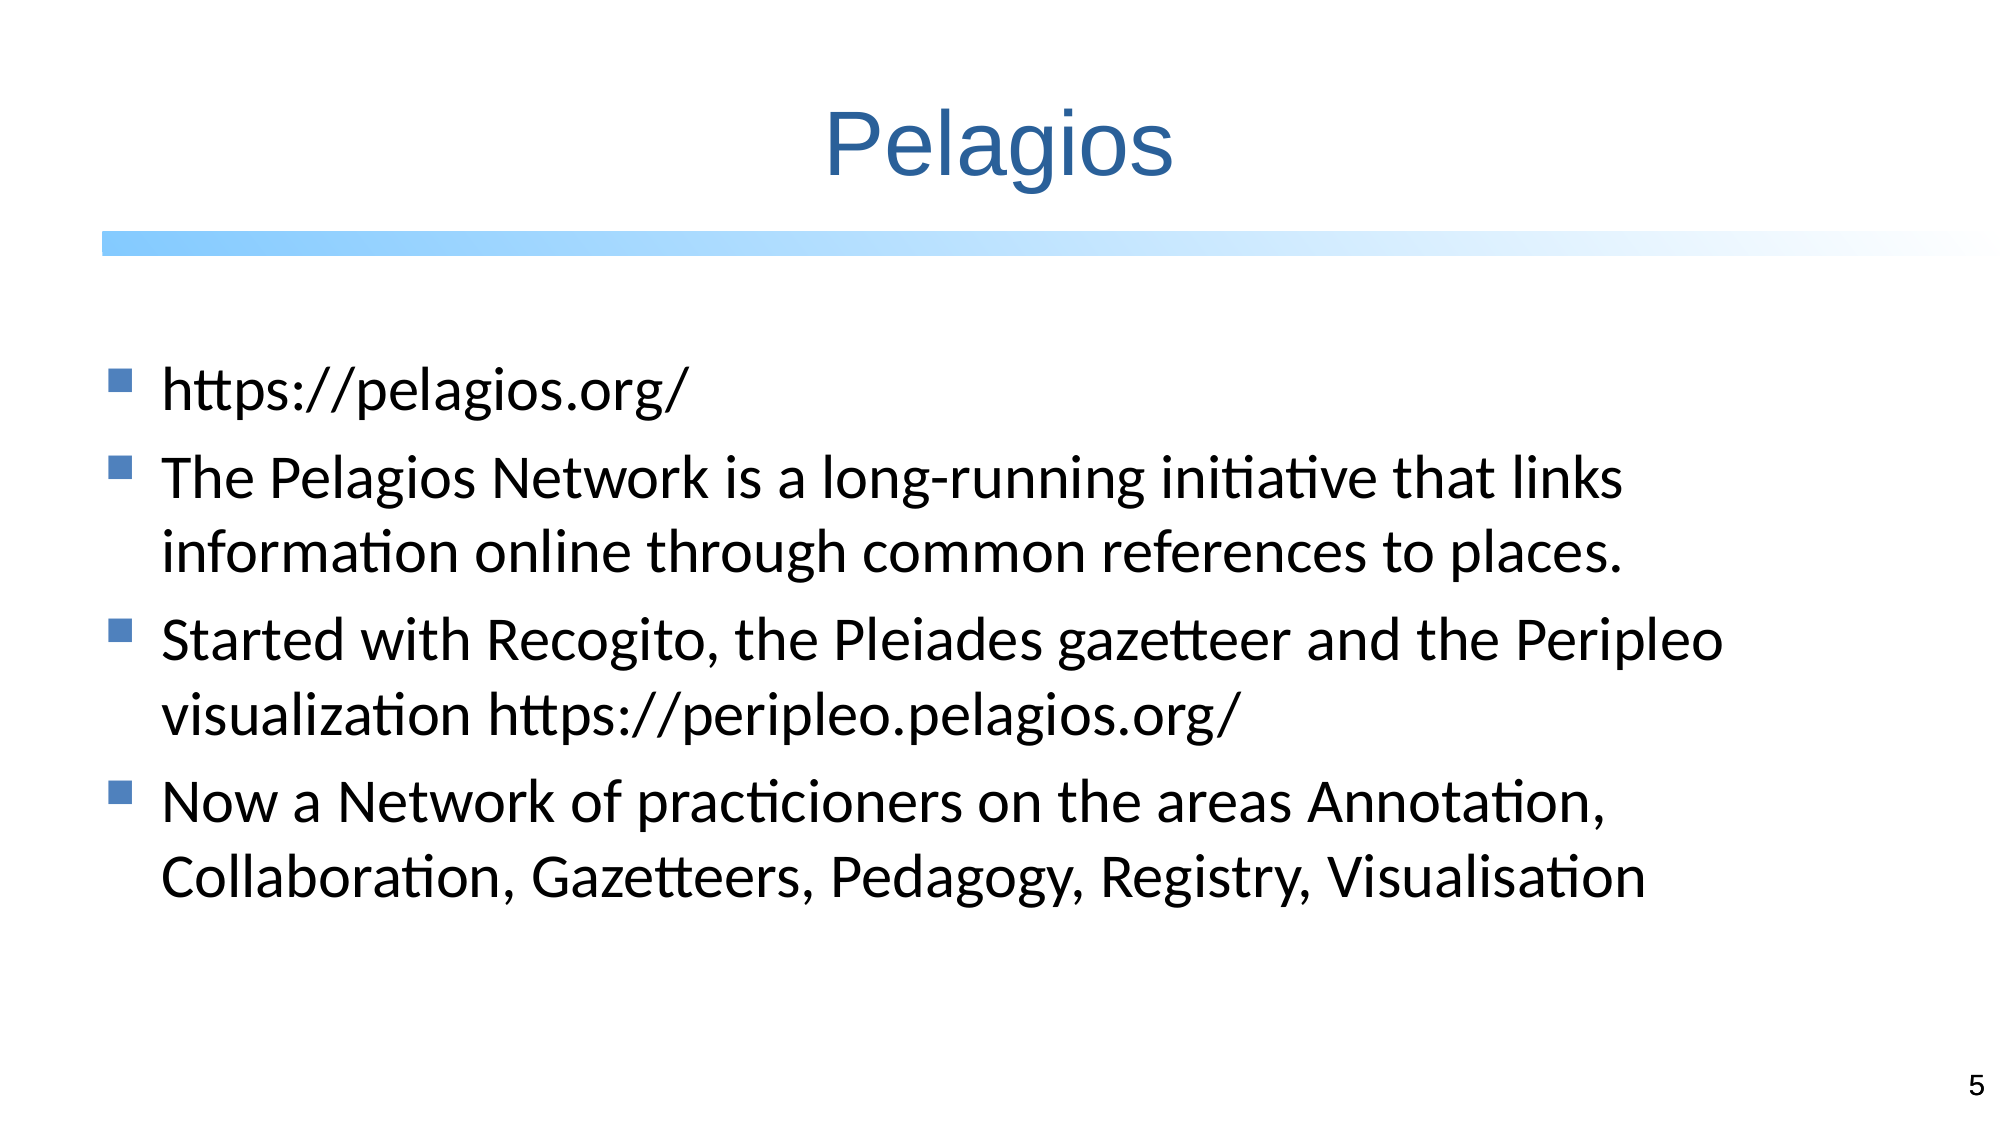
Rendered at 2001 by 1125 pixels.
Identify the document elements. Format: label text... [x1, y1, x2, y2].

list https://pelagios.org/ The Pelagios Network is a long-running initiative that links information online through common references to places. Started with Recogito, the Pleiades gazetteer and the Peripleo visualization https://peripleo.pelagios.org/ Now a Network of practicioners on the areas Annotation, Collaboration, Gazetteers, Pedagogy, Registry, Visualisation [90, 340, 1906, 1084]
title Pelagios [99, 45, 1900, 233]
